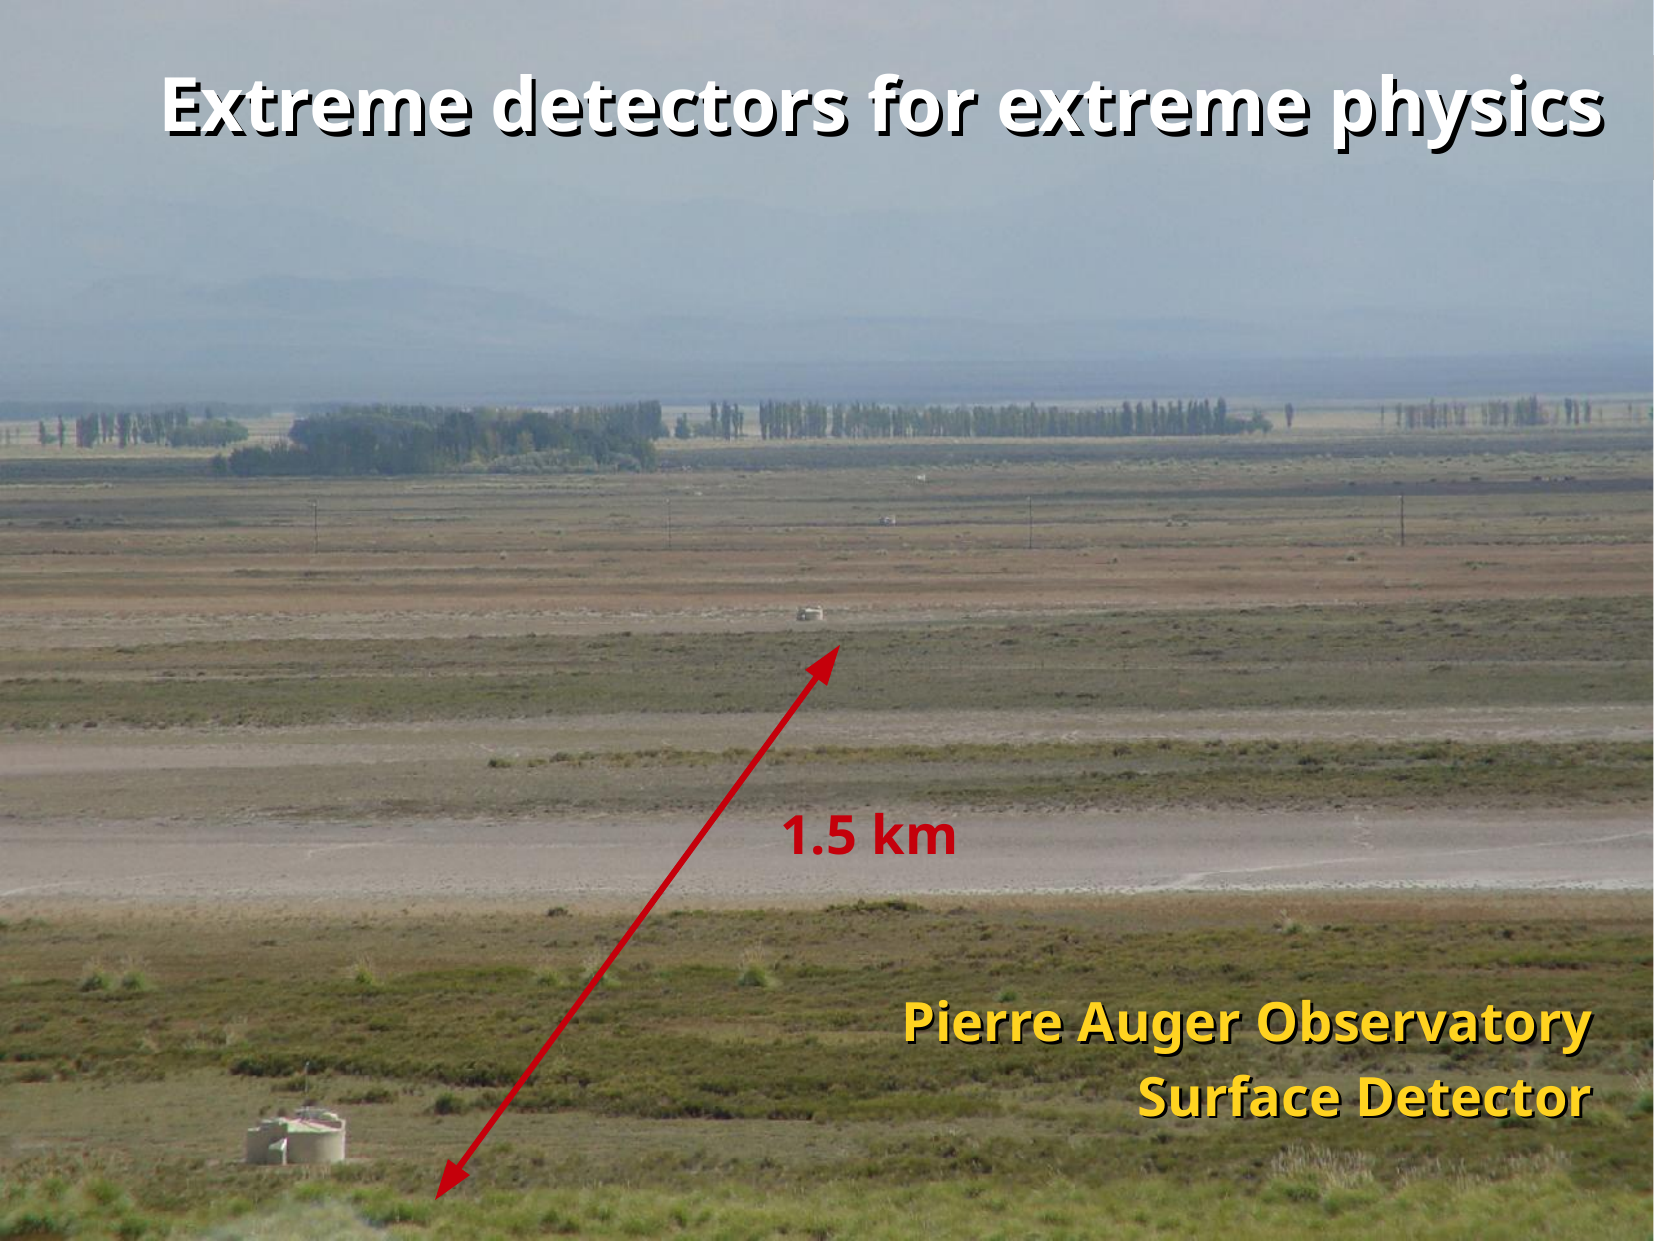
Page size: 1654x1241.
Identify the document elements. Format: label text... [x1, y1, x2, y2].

title Pierre Auger Observatory Surface Detector [899, 991, 1594, 1125]
picture [0, 0, 1654, 1241]
title 1.5 km [780, 779, 1036, 889]
title Extreme detectors for extreme physics [45, 15, 1606, 191]
